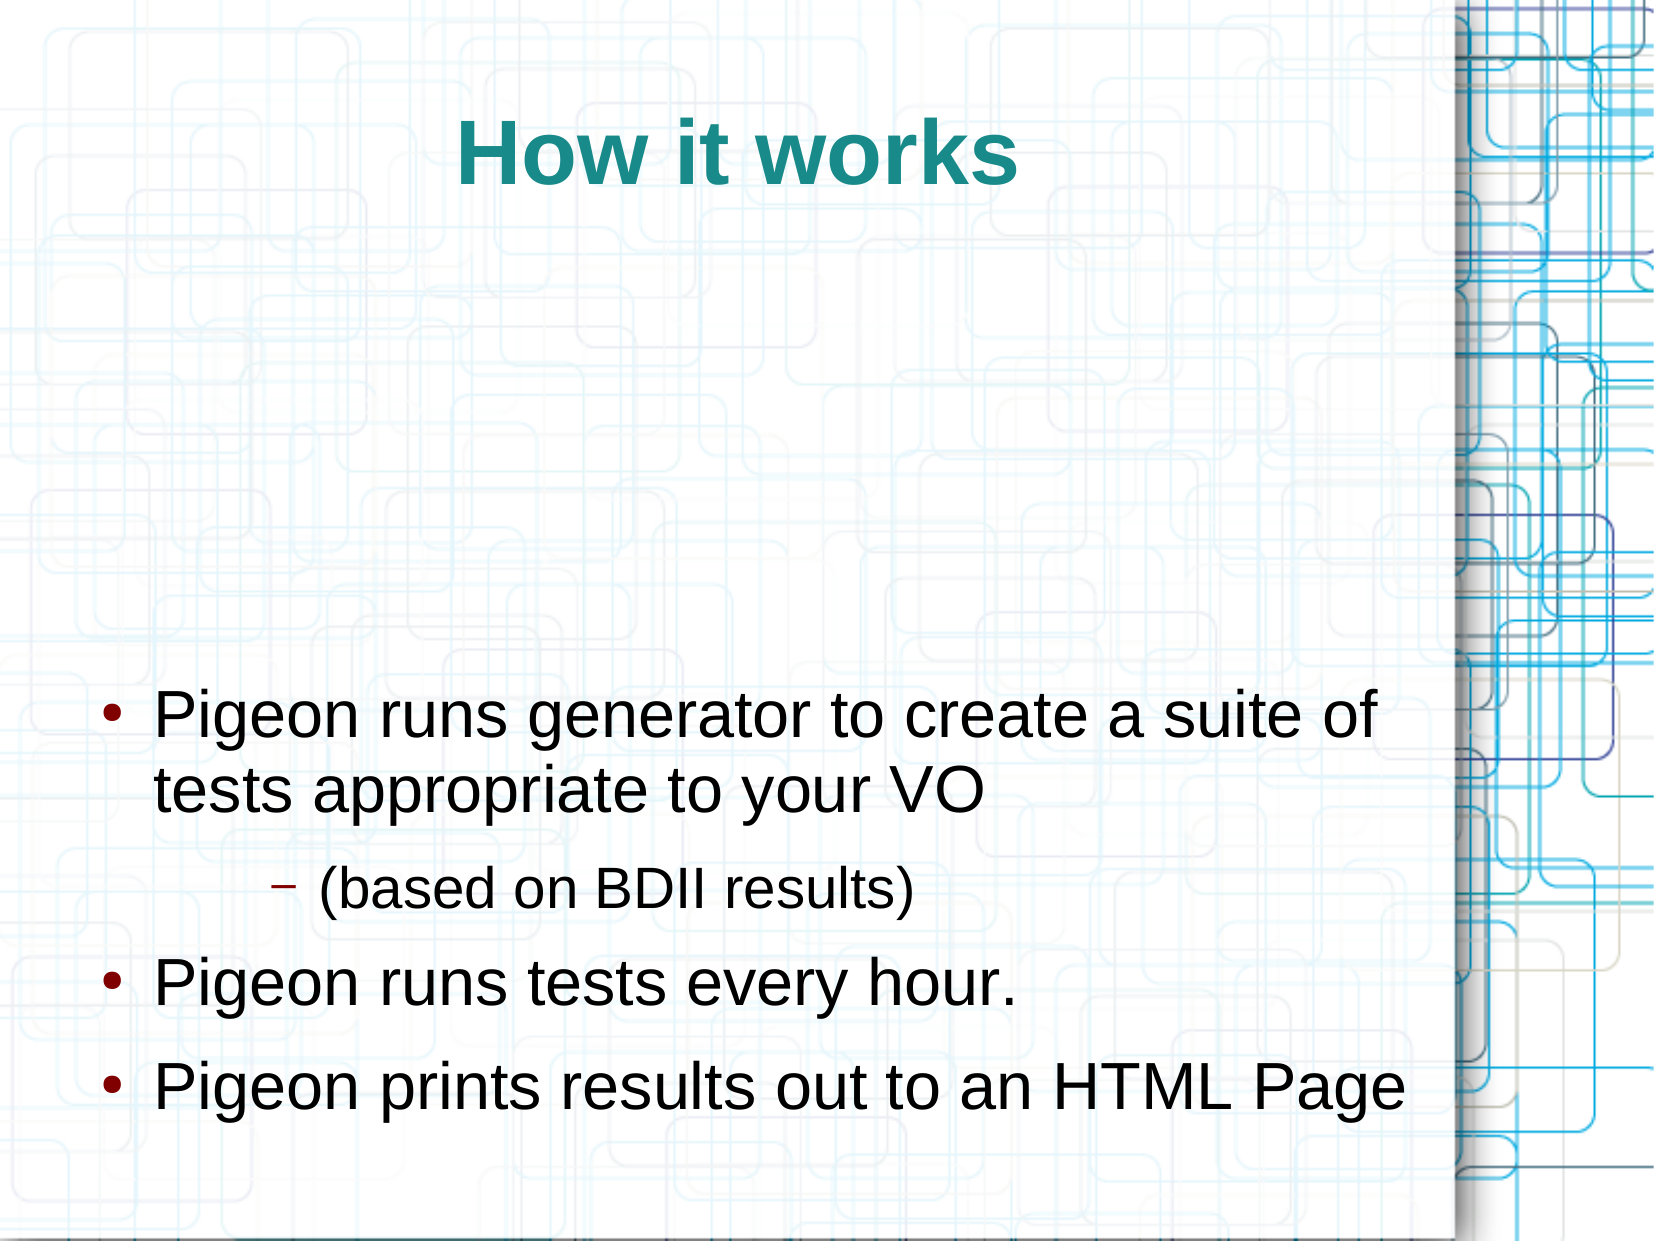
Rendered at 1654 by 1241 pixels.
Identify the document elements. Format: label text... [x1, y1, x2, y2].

list Pigeon runs generator to create a suite of tests appropriate to your VO (based on BDII results) Pigeon runs tests every hour. Pigeon prints results out to an HTML Page [82, 677, 1418, 1124]
picture [0, 0, 1654, 1241]
title How it works [59, 49, 1418, 257]
